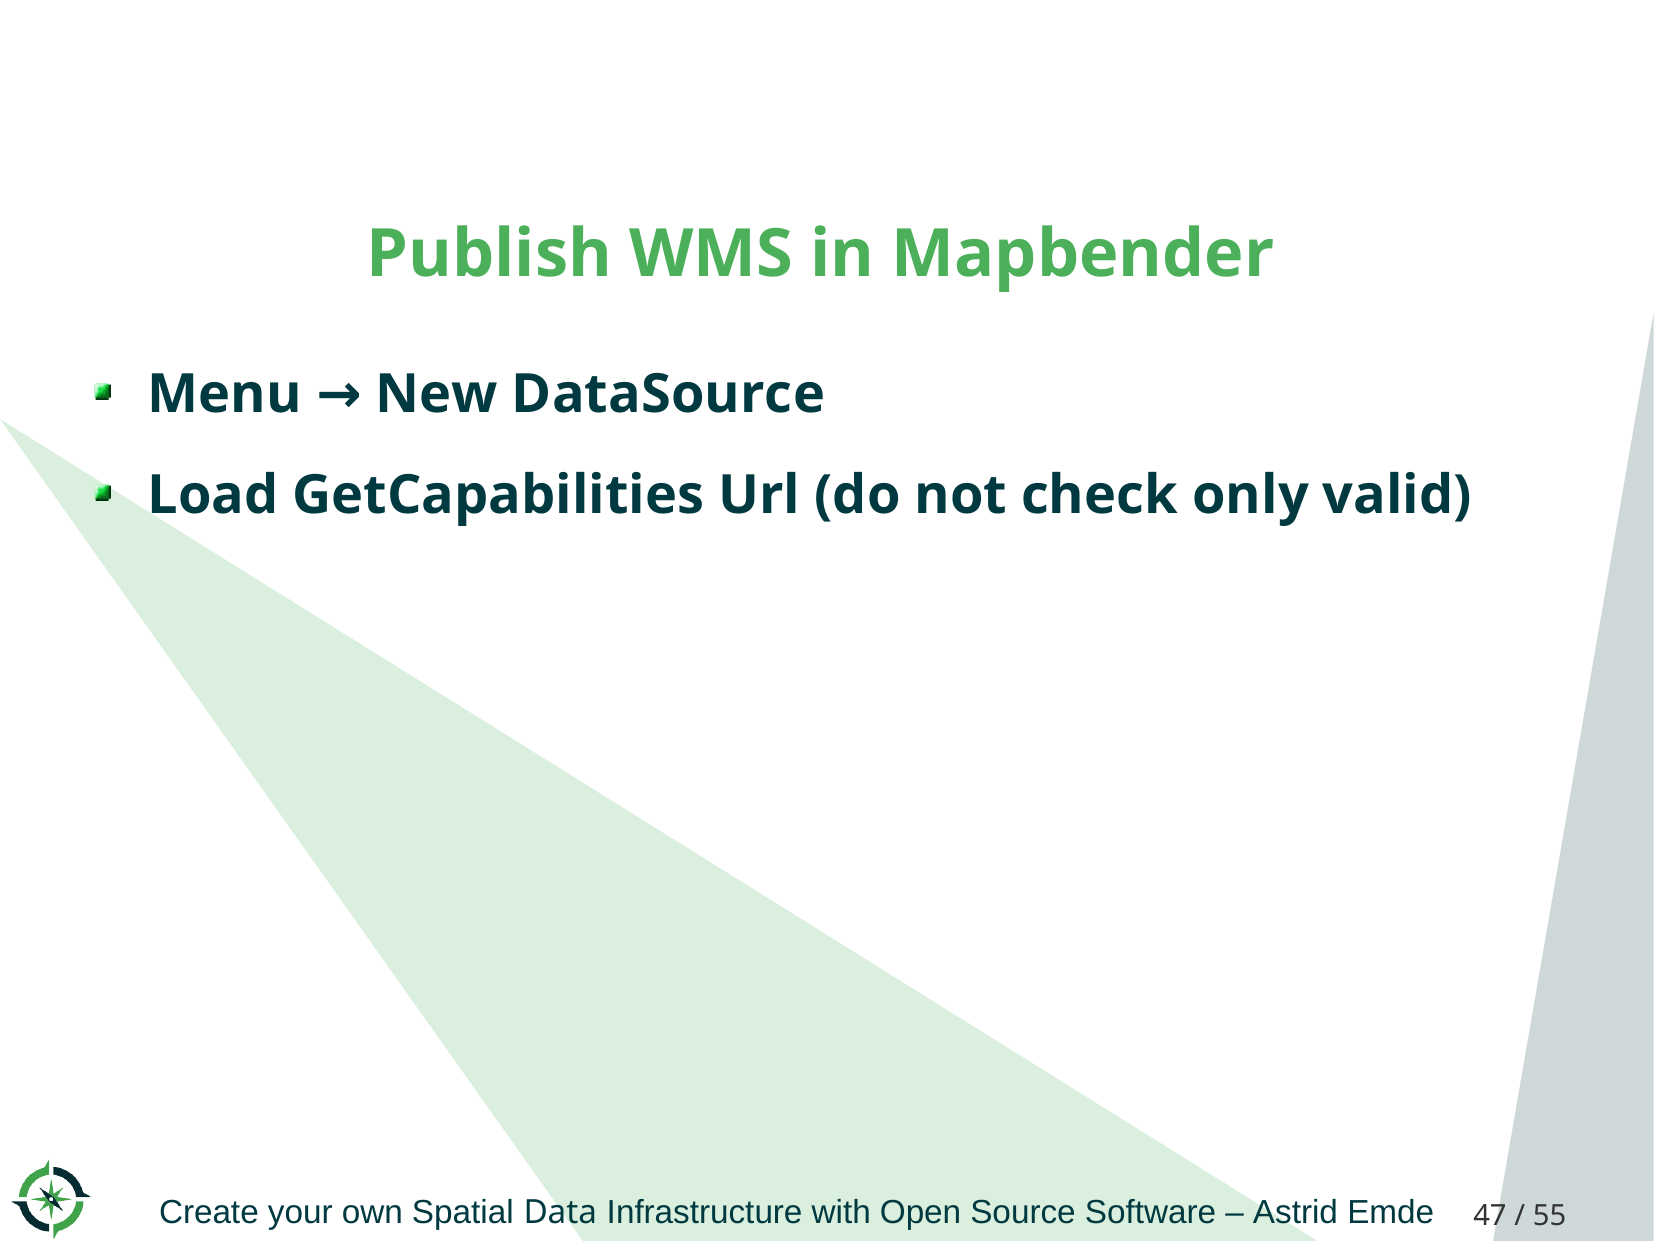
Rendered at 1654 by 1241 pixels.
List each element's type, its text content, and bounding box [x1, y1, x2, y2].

title Publish WMS in Mapbender [76, 177, 1565, 325]
picture [10, 1158, 92, 1240]
list Menu → New DataSource Load GetCapabilities Url (do not check only valid) [76, 354, 1565, 1173]
